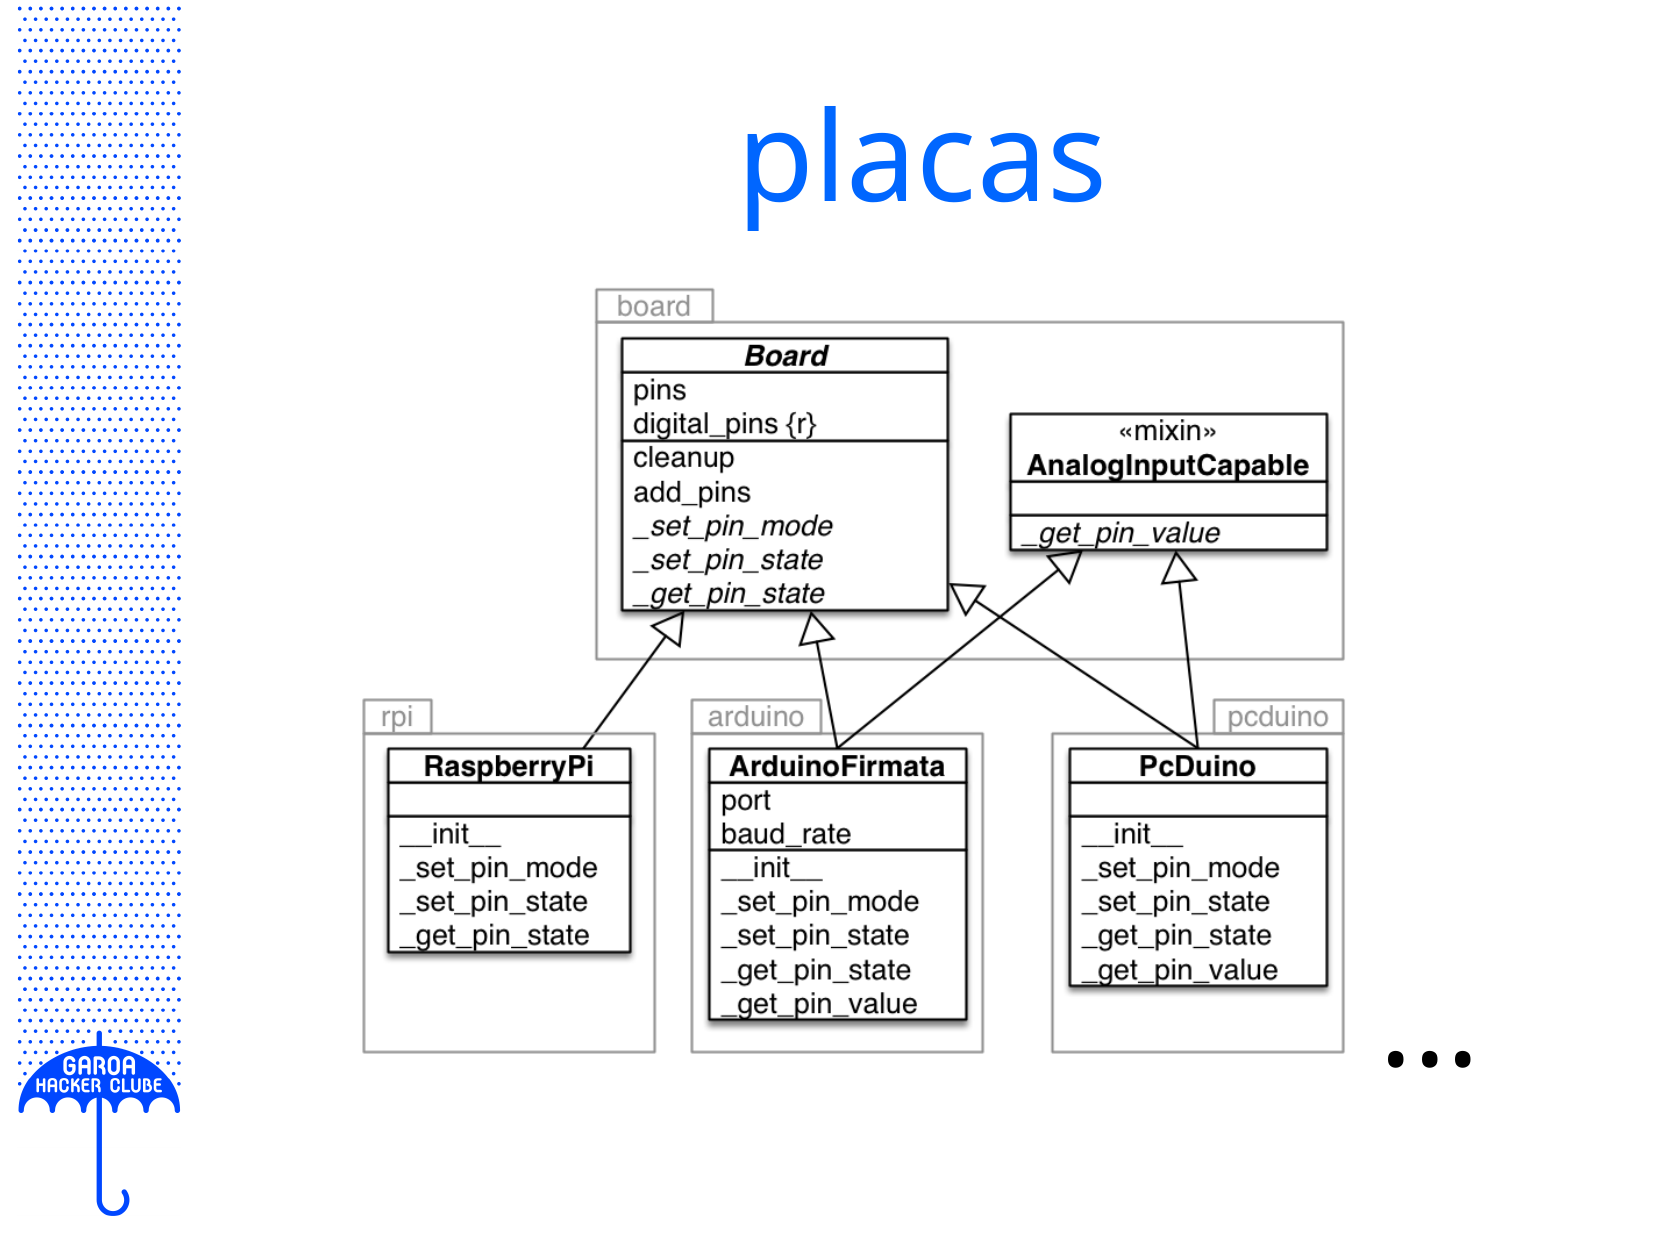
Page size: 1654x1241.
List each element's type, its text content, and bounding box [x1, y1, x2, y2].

picture [339, 274, 1366, 1076]
text_box ... [1365, 924, 1499, 1108]
title placas [210, 49, 1636, 257]
picture [17, 0, 181, 1216]
